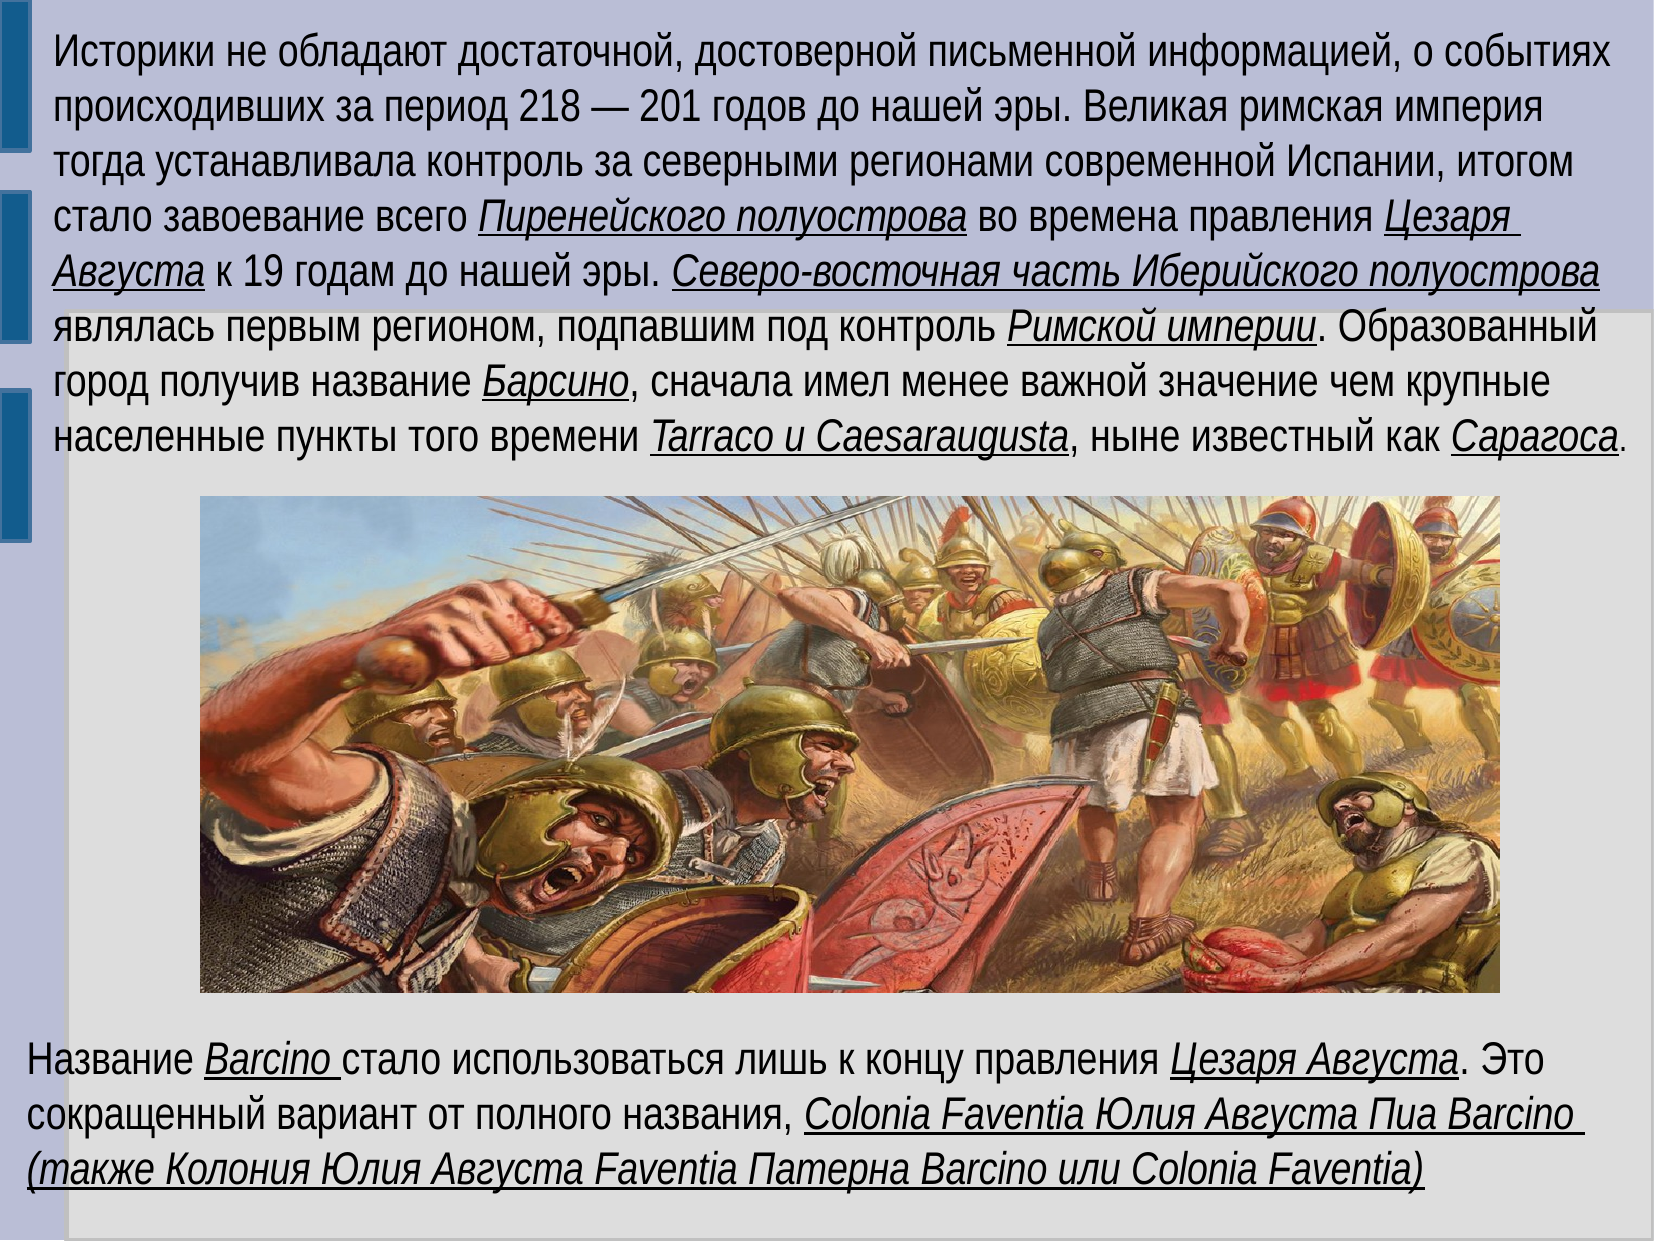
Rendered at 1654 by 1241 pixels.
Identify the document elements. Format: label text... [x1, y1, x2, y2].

picture [200, 496, 1500, 993]
text_box Историки не обладают достаточной, достоверной письменной информацией, о событиях происходивших за период 218 — 201 годов до нашей эры. Великая римская империя тогда устанавливала контроль за северными регионами современной Испании, итогом стало завоевание всего Пиренейского полуострова во времена правления Цезаря Августа к 19 годам до нашей эры. Северо-восточная часть Иберийского полуострова являлась первым регионом, подпавшим под контроль Римской империи. Образованный город получив название Барсино, сначала имел менее важной значение чем крупные населенные пункты того времени Tarraco и Caesaraugusta, ныне известный как Сарагоса. [38, 12, 1571, 497]
text_box Название Barcino стало использоваться лишь к концу правления Цезаря Августа. Это сокращенный вариант от полного названия, Colonia Faventia Юлия Августа Пиа Barcino (также Колония Юлия Августа Faventia Патерна Barcino или Colonia Faventia) [11, 1021, 1630, 1223]
